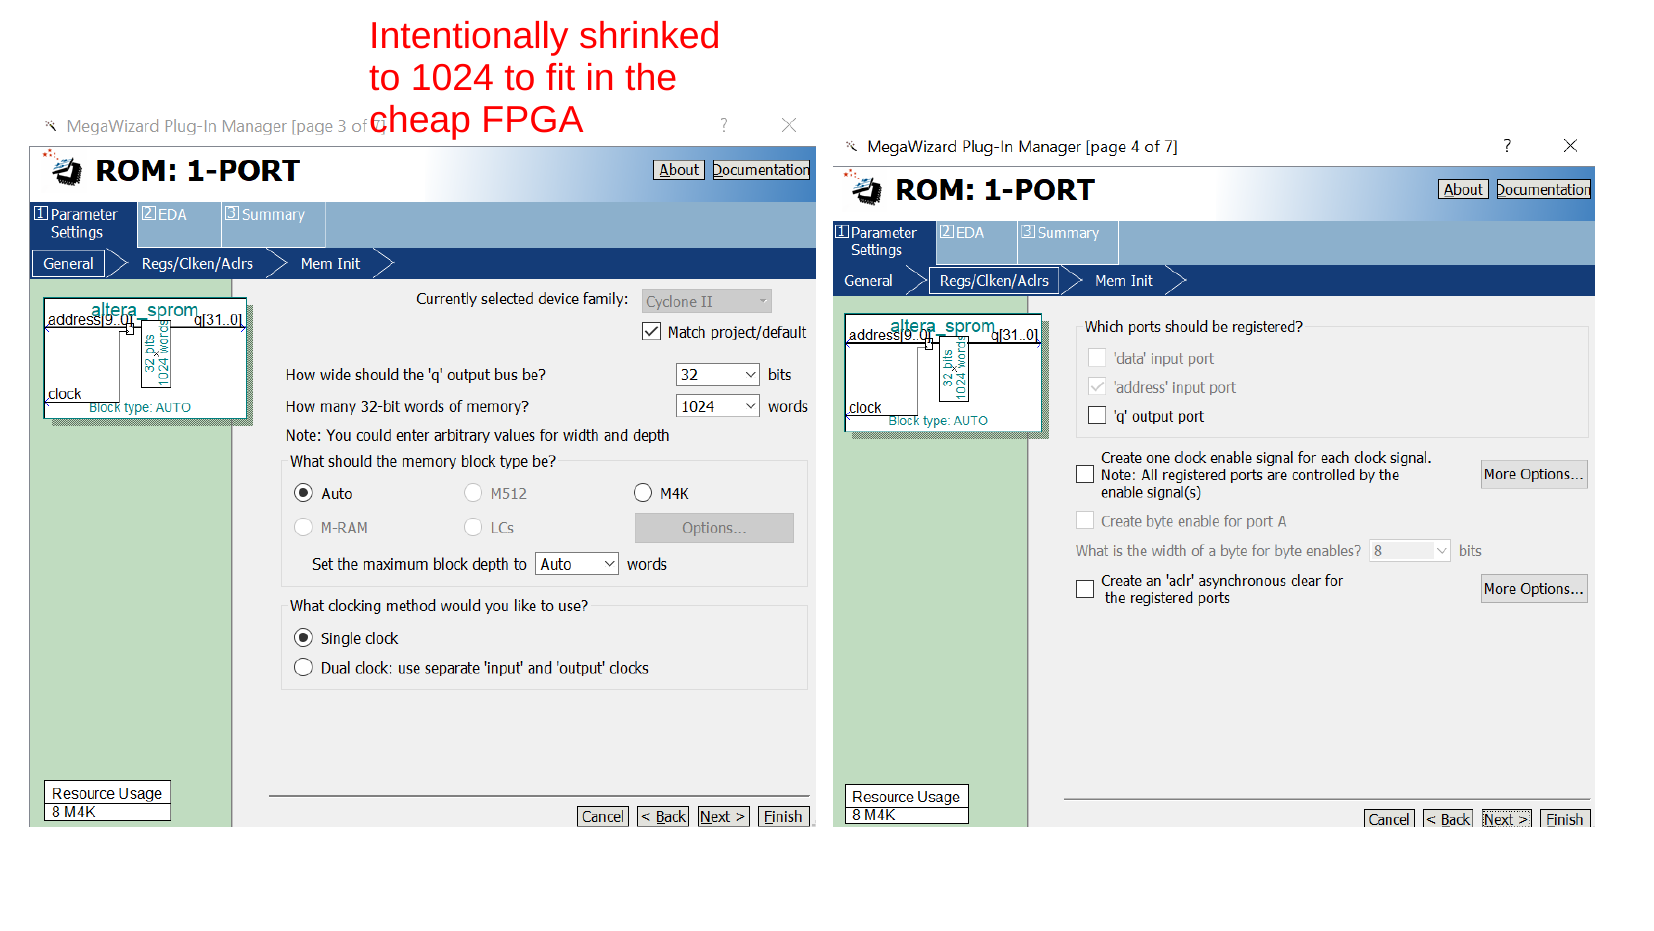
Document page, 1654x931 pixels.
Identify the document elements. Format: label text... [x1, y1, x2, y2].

picture [29, 109, 816, 827]
text_box Intentionally shrinked to 1024 to fit in the cheap FPGA [354, 6, 739, 237]
picture [833, 131, 1595, 827]
